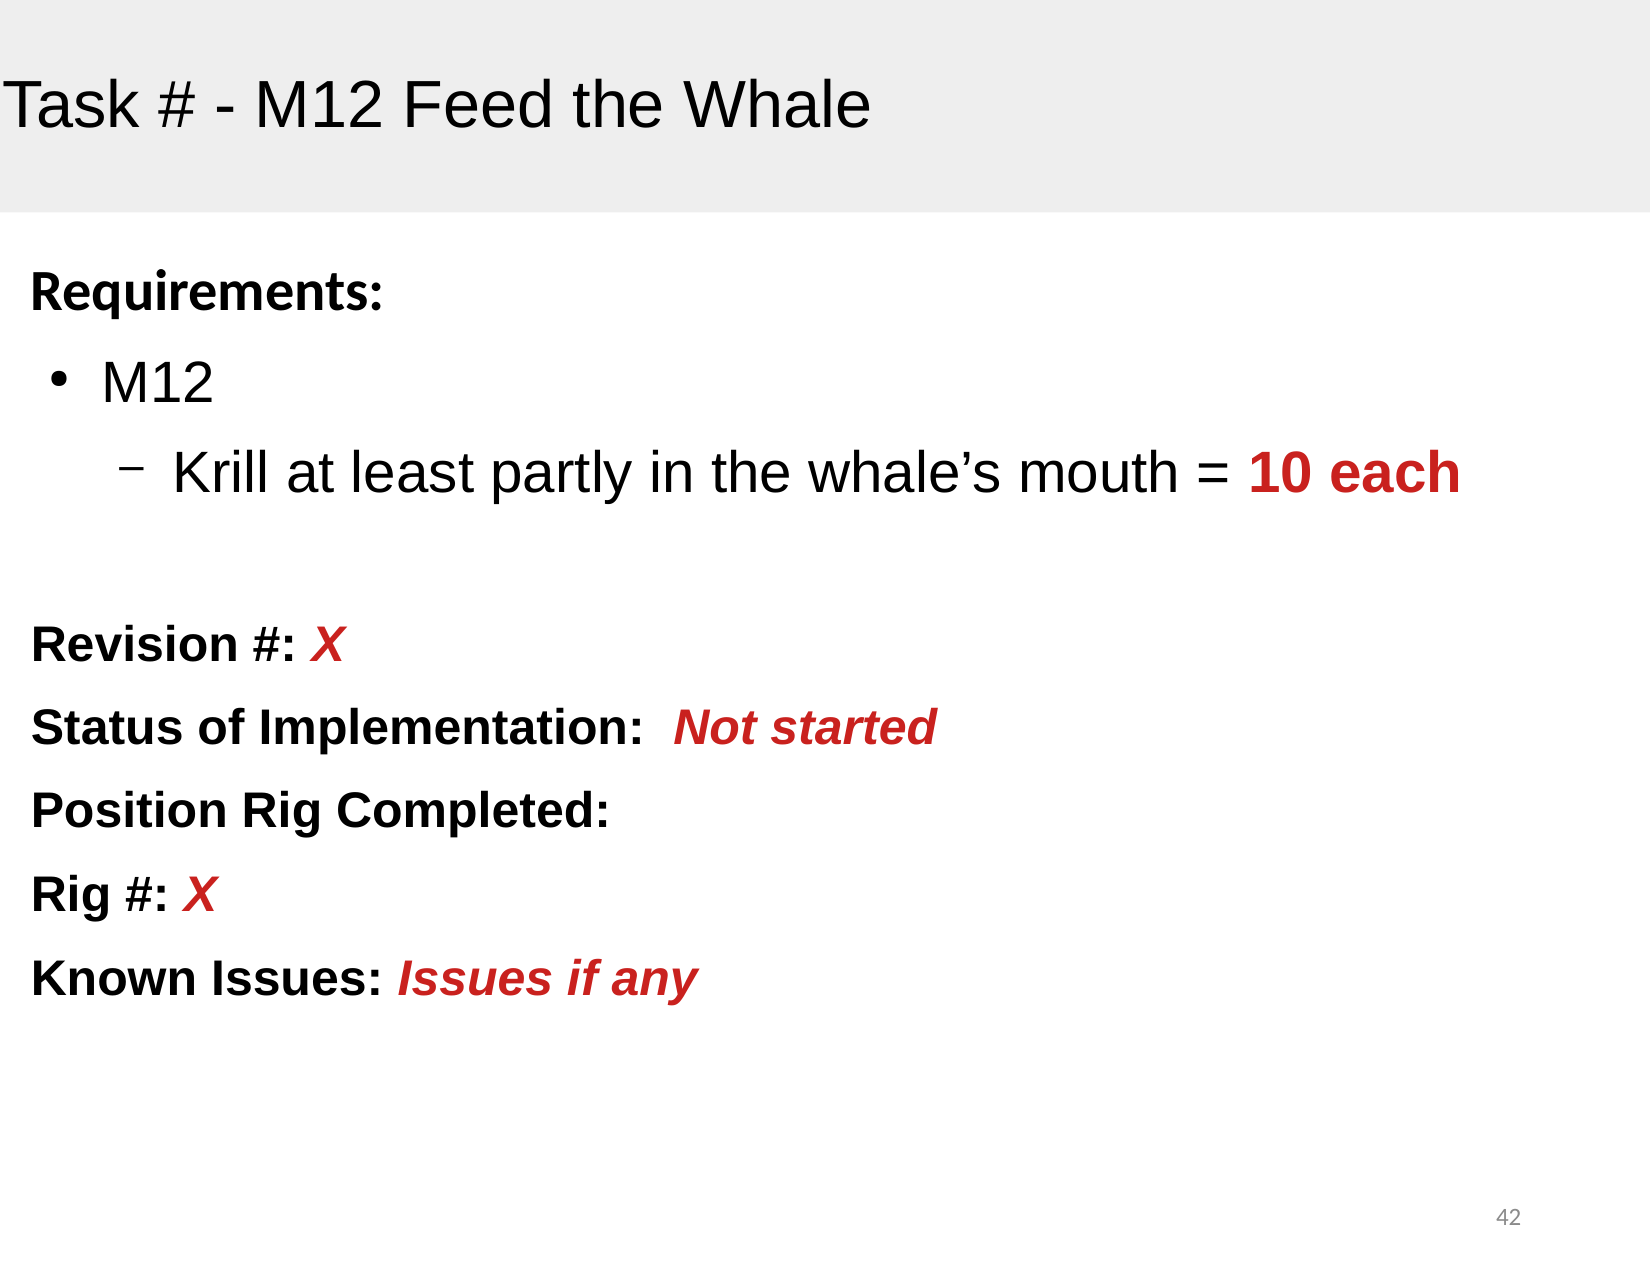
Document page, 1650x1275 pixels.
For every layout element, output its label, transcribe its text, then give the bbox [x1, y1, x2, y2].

list Requirements: M12 Krill at least partly in the whale’s mouth = 10 each Revision #: X Status of Implementation: Not started Position Rig Completed: Rig #: X Known Issues: Issues if any [30, 260, 1609, 1238]
title Task # - M12 Feed the Whale [0, 0, 1650, 213]
